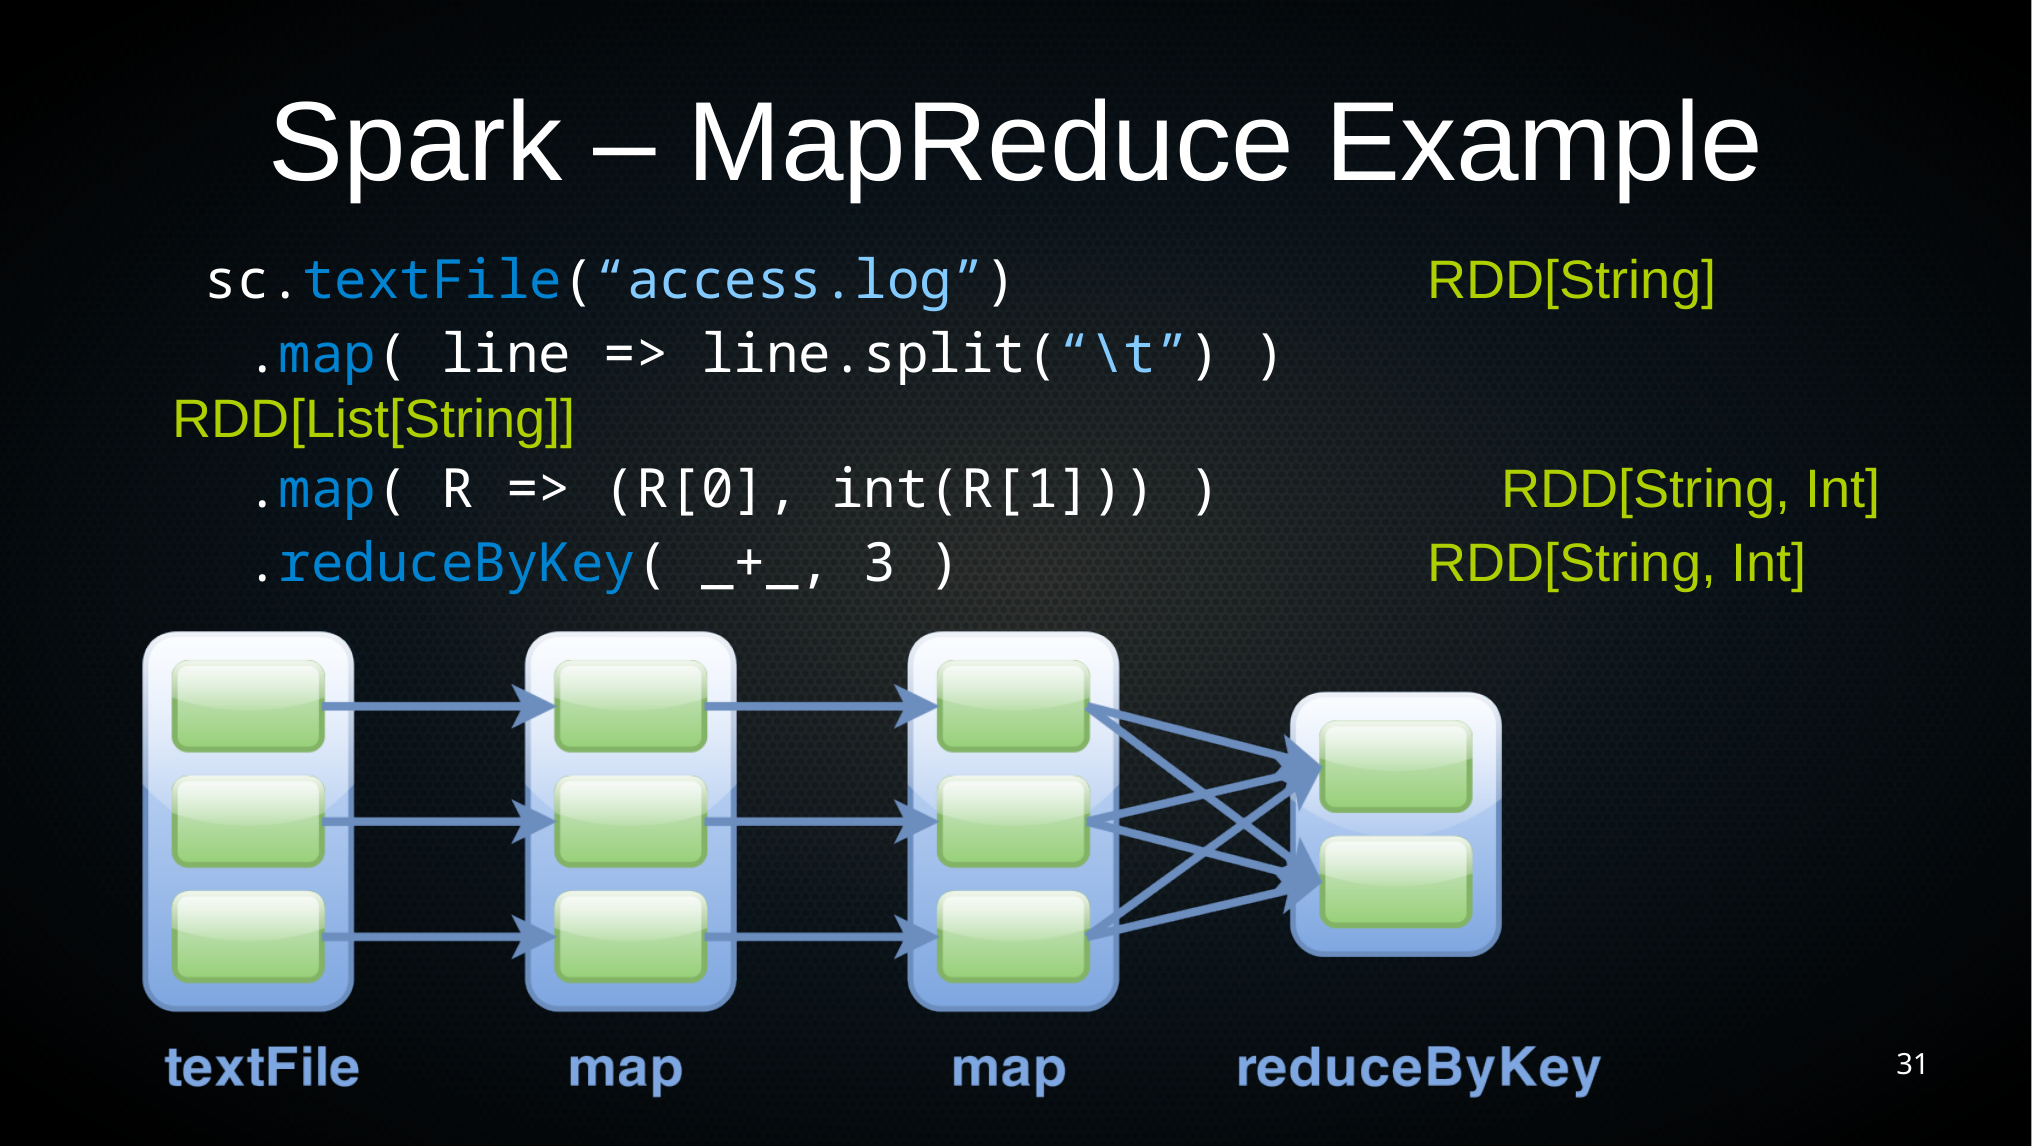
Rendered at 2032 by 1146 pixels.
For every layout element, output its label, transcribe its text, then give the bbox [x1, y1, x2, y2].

picture [0, 0, 2032, 1146]
title Spark – MapReduce Example [101, 45, 1930, 237]
list sc.textFile(“access.log”) RDD[String] .map( line => line.split(“\t”) ) RDD[List[String]] .map( R => (R[0], int(R[1])) ) RDD[String, Int] .reduceByKey( _+_, 3 ) RDD[String, Int] [101, 240, 1890, 906]
